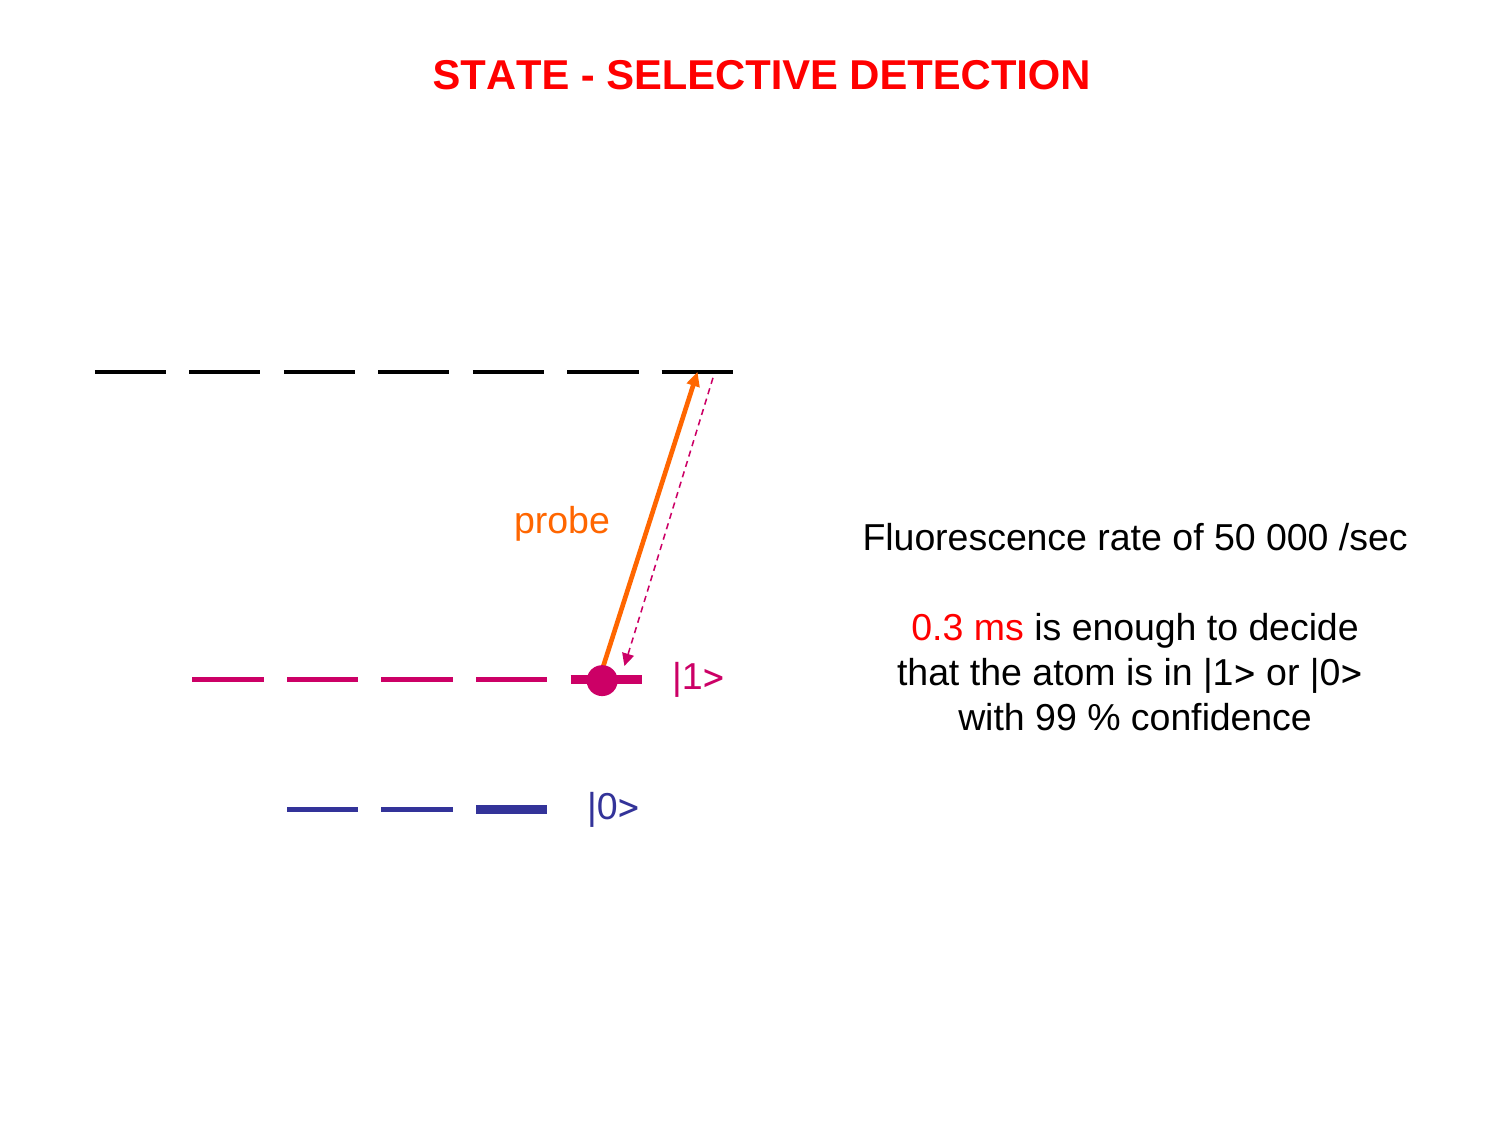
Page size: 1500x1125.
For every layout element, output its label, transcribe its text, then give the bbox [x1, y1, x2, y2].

text_box probe [499, 488, 625, 550]
text_box [587, 665, 617, 696]
text_box STATE - SELECTIVE DETECTION [417, 40, 1106, 106]
text_box Fluorescence rate of 50 000 /sec 0.3 ms is enough to decide that the atom is in |1> or |0> with 99 % confidence [847, 505, 1423, 746]
text_box |1> [657, 643, 740, 705]
text_box |0> [572, 773, 655, 835]
